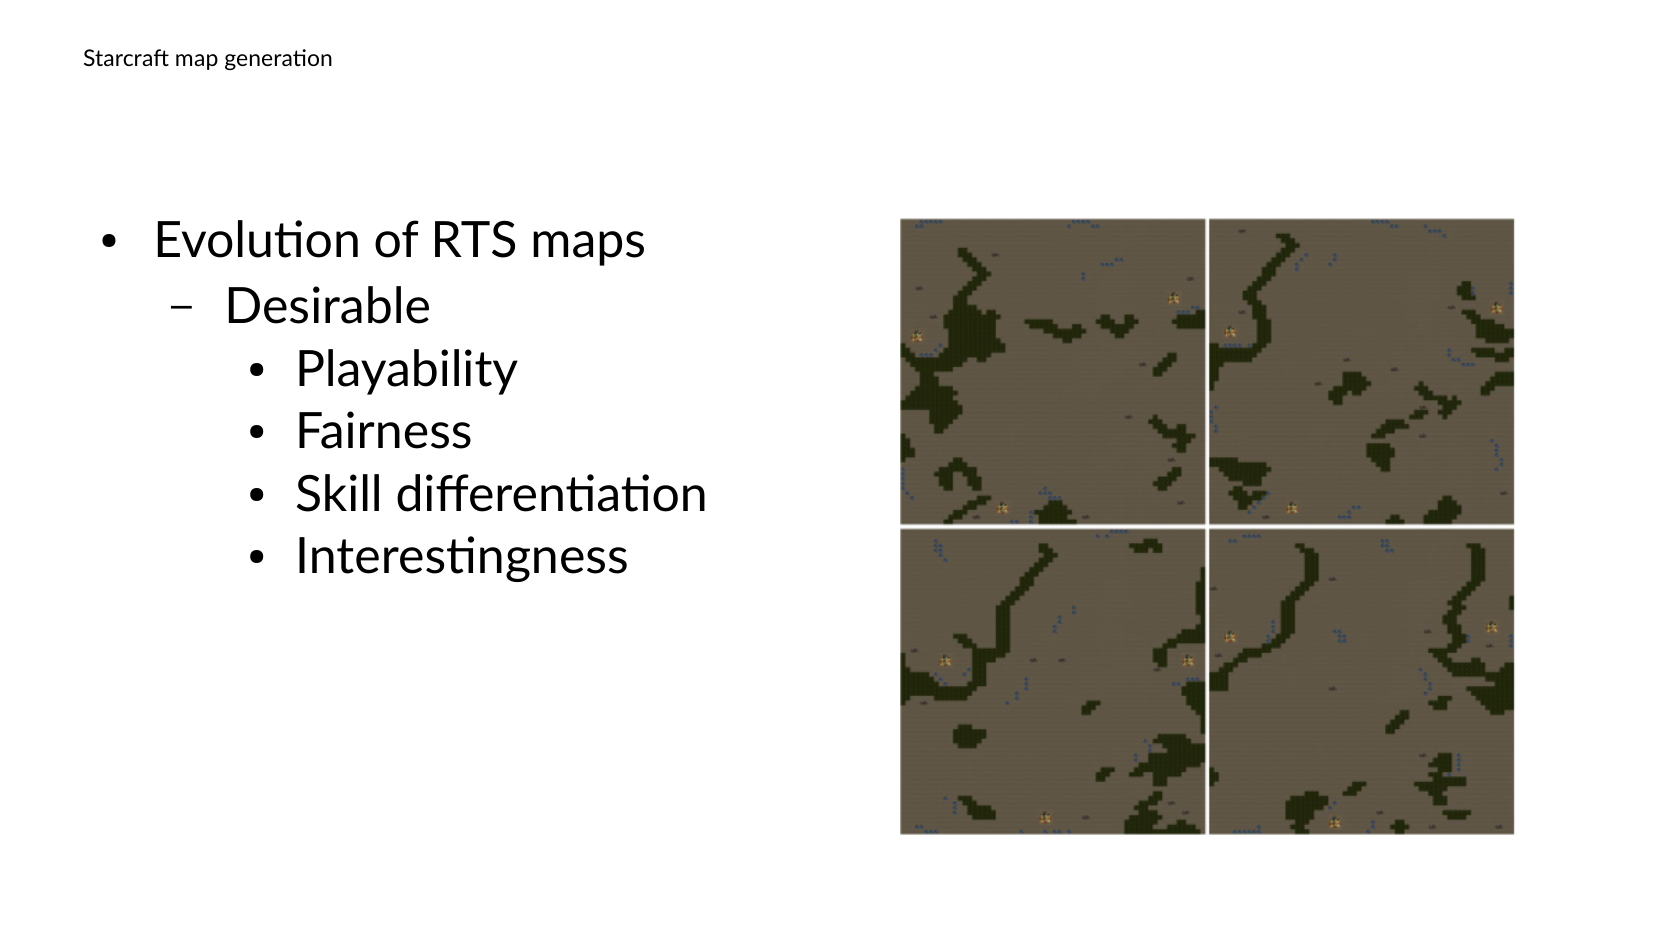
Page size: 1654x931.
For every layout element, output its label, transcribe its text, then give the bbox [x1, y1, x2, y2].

list Evolution of RTS maps Desirable Playability Fairness Skill differentiation Interestingness [82, 217, 809, 839]
title Starcraft map generation [83, 0, 1571, 119]
picture [899, 216, 1517, 839]
